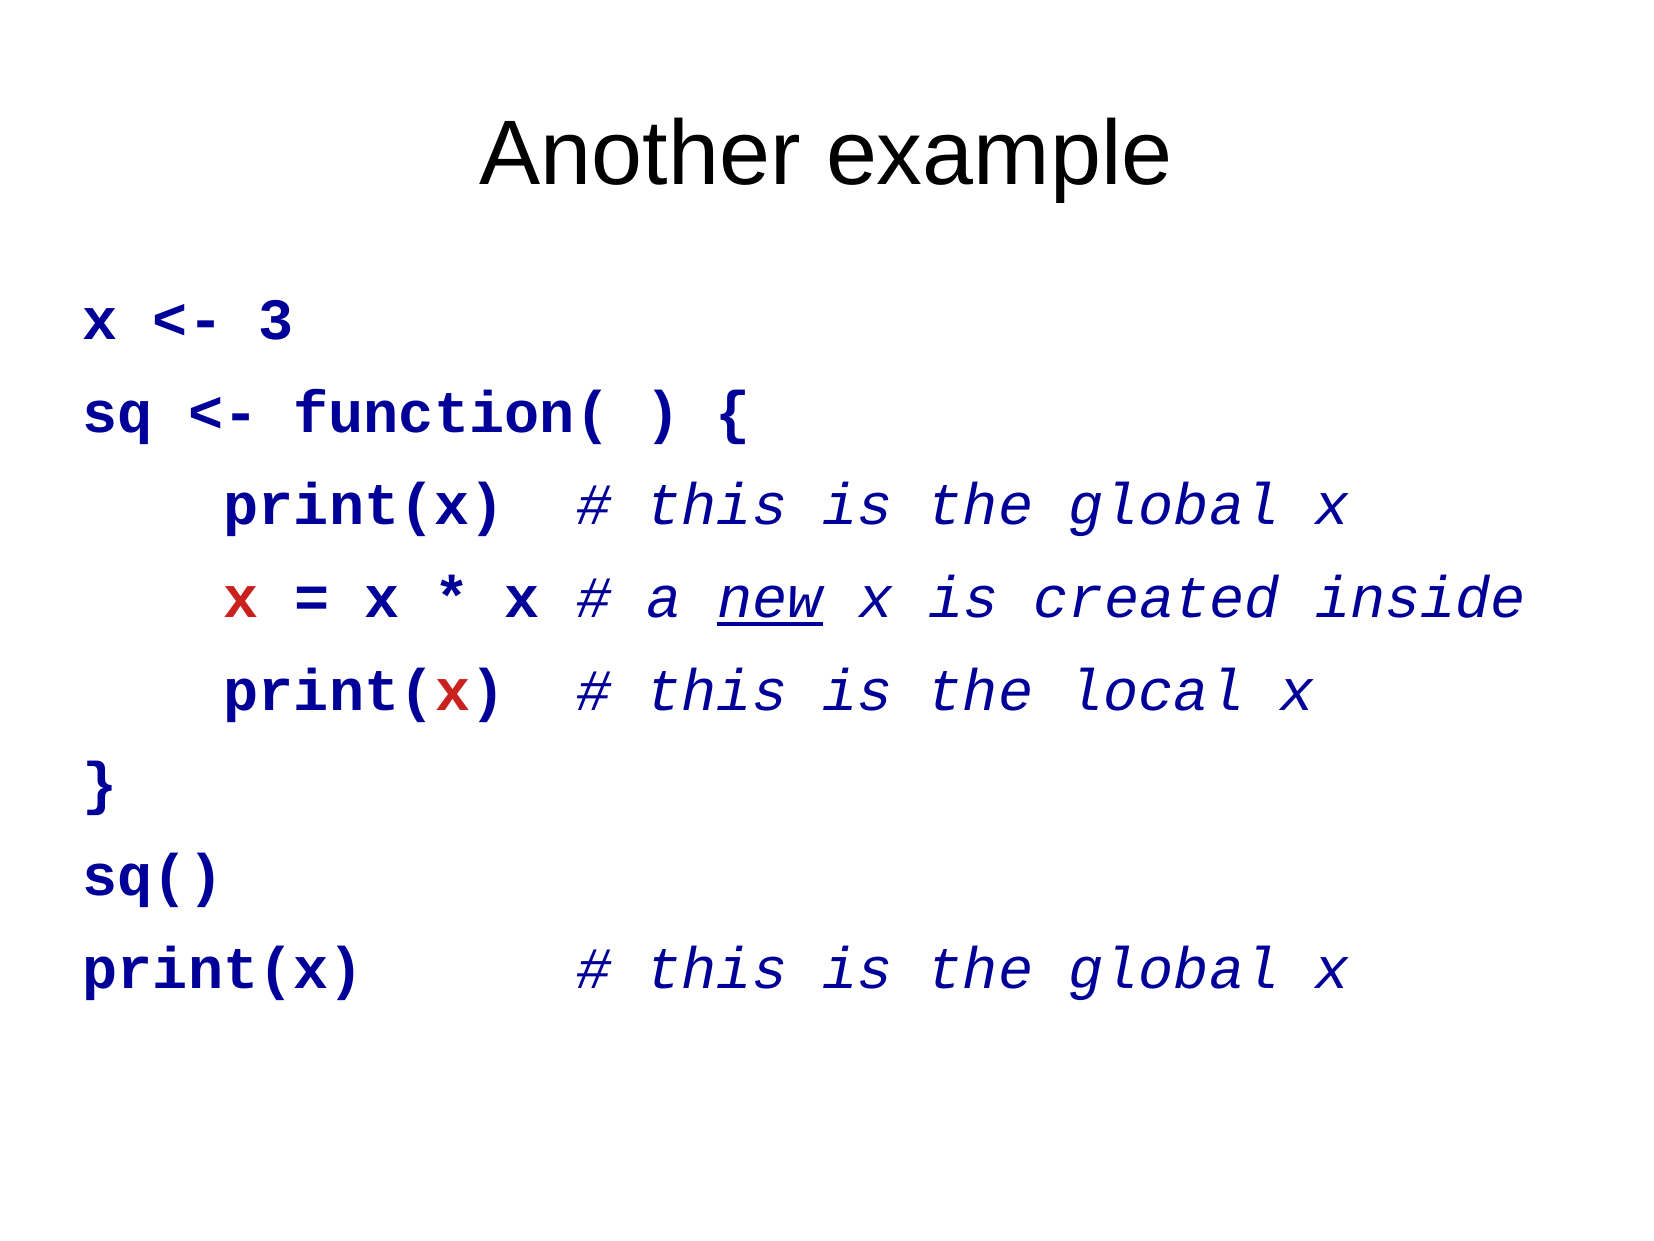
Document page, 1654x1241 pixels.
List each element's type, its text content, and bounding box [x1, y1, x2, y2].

list x <- 3 sq <- function( ) { print(x) # this is the global x x = x * x # a new x is created inside print(x) # this is the local x } sq() print(x) # this is the global x [82, 290, 1571, 1010]
title Another example [82, 49, 1571, 257]
